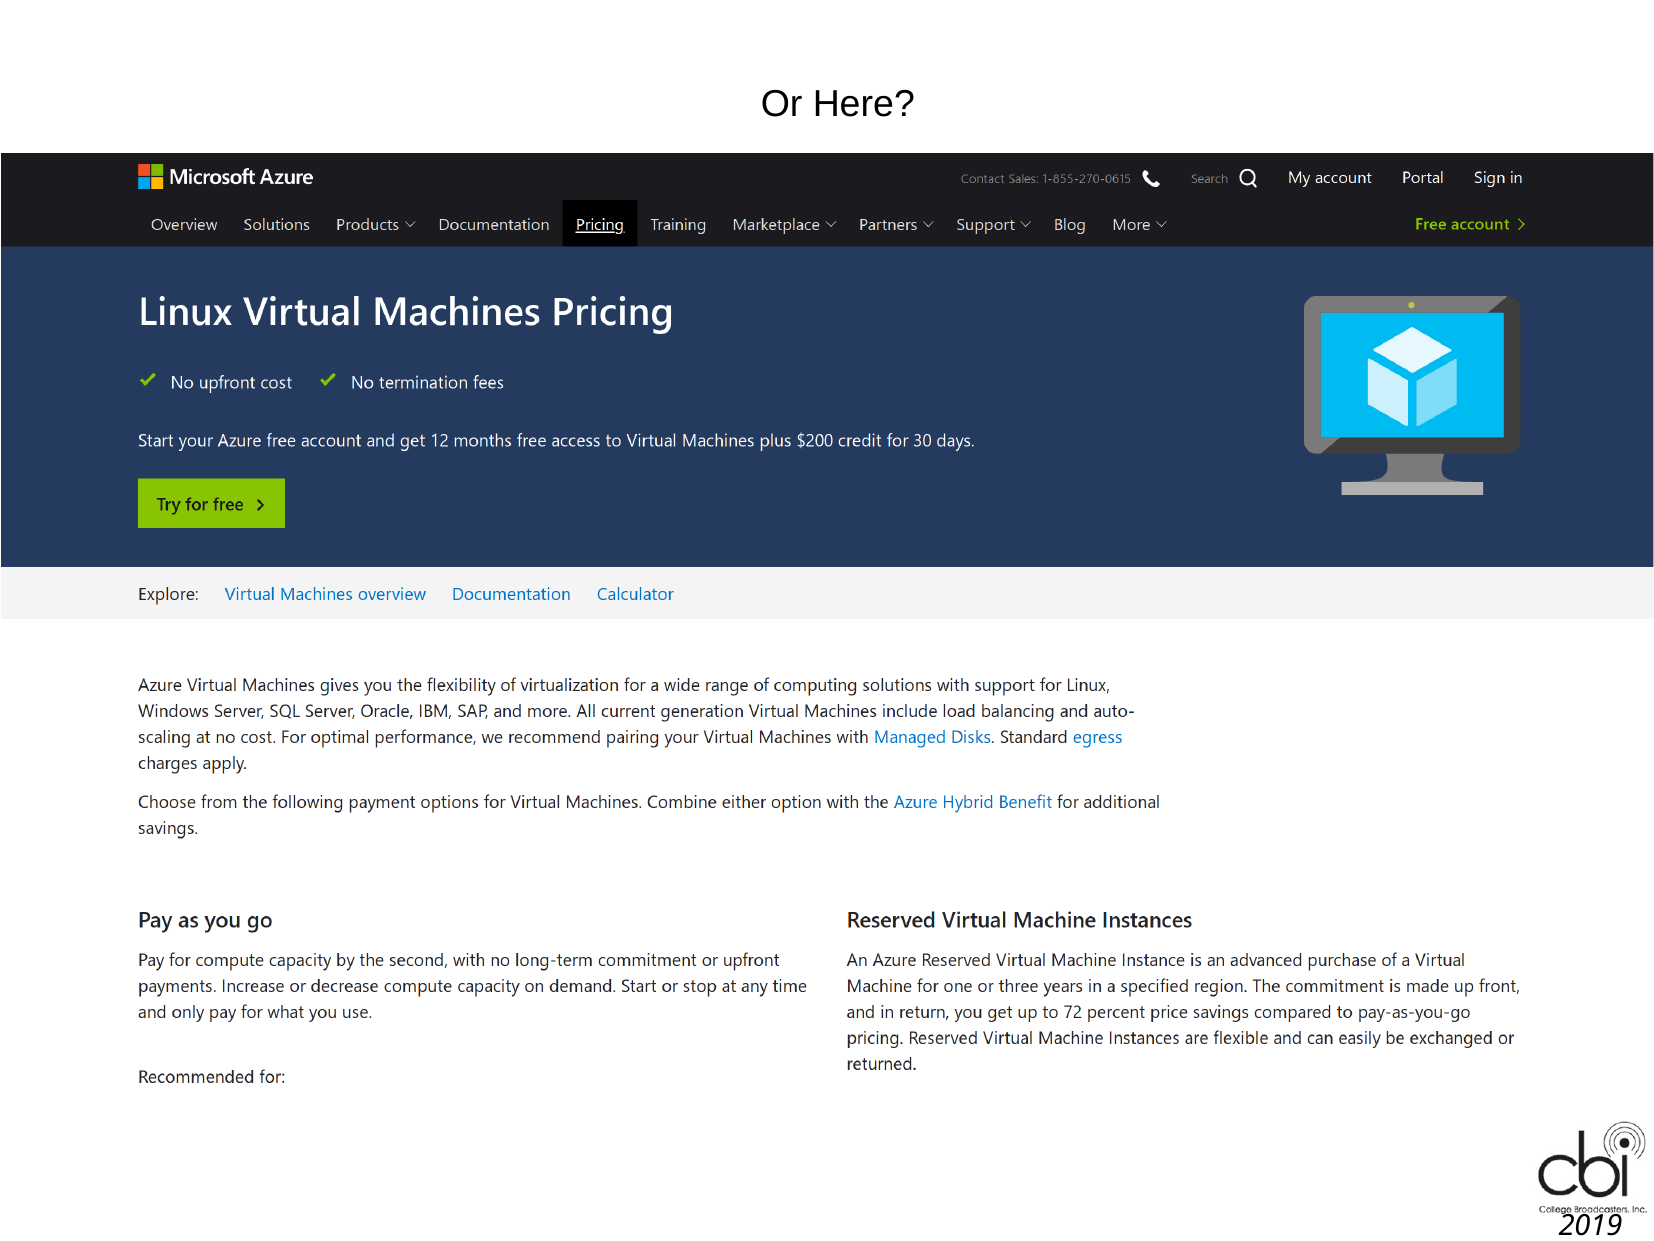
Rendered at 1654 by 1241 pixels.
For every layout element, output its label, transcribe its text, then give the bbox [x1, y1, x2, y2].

picture [1529, 1120, 1654, 1216]
text_box Or Here? [745, 75, 931, 132]
picture [1, 153, 1654, 1088]
